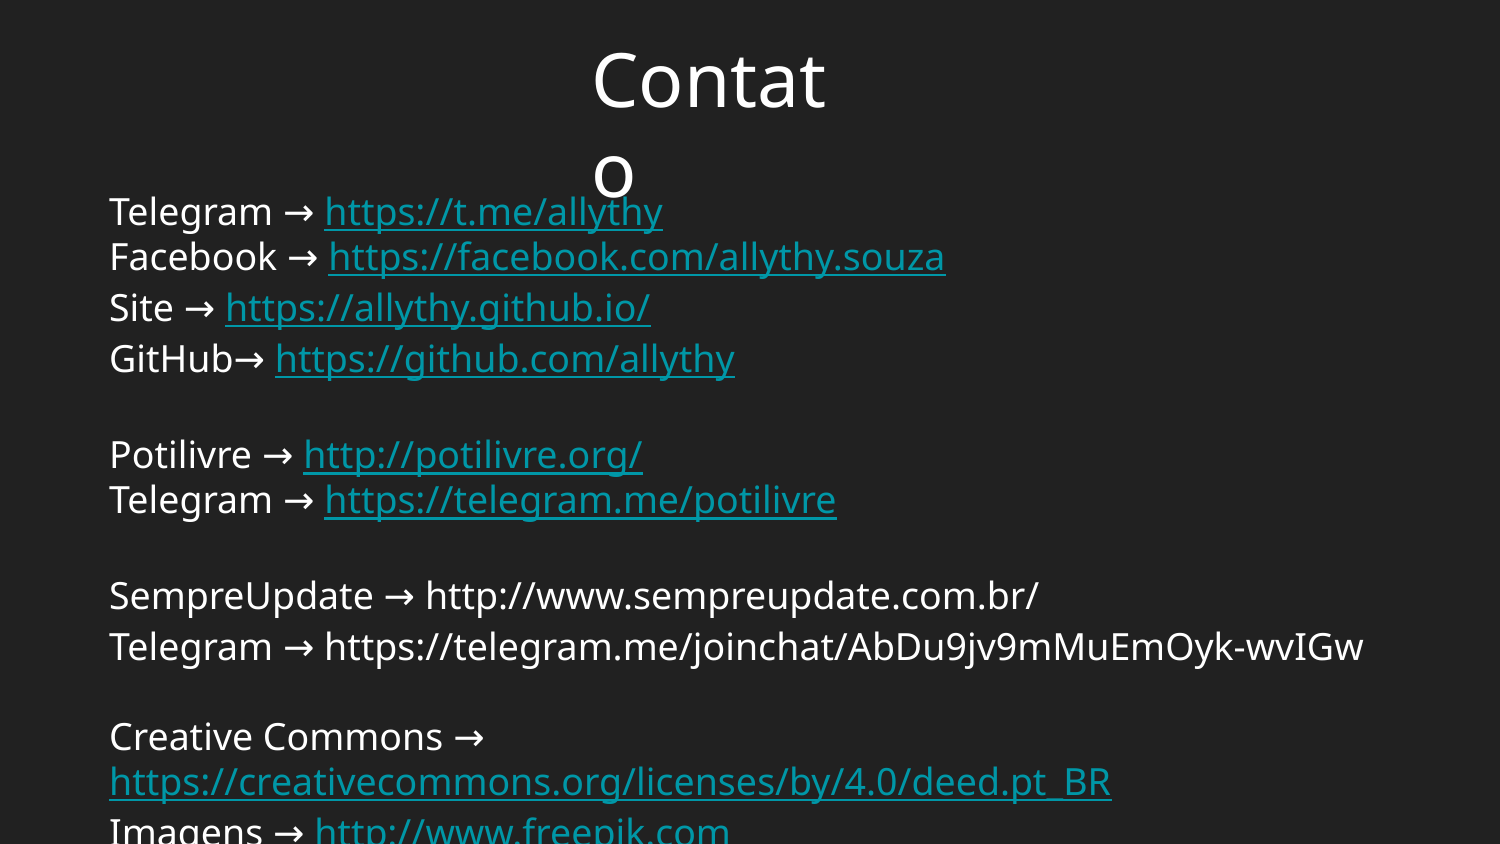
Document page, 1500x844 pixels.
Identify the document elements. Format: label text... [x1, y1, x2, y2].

text_box Contato [576, 17, 855, 146]
text_box Telegram → https://t.me/allythy Facebook → https://facebook.com/allythy.souza Site → https://allythy.github.io/ GitHub→ https://github.com/allythy Potilivre → http://potilivre.org/ Telegram → https://telegram.me/potilivre SempreUpdate → http://www.sempreupdate.com.br/ Telegram → https://telegram.me/joinchat/AbDu9jv9mMuEmOyk-wvIGw Creative Commons →https://creativecommons.org/licenses/by/4.0/deed.pt_BR Imagens → http://www.freepik.com [94, 173, 1449, 592]
